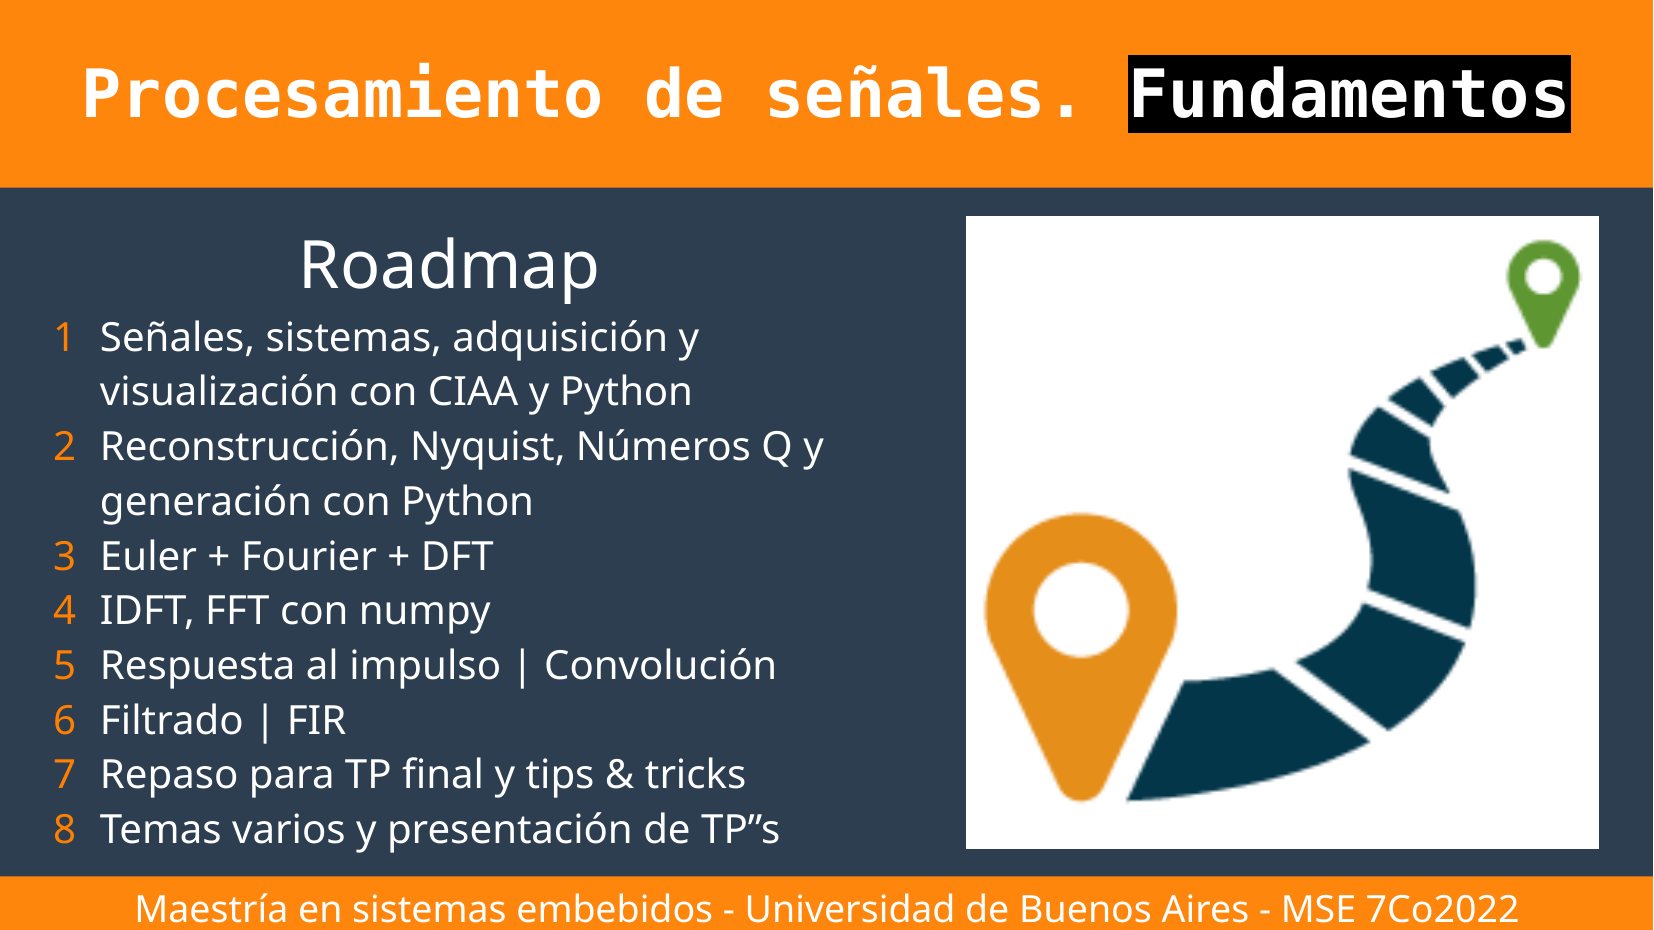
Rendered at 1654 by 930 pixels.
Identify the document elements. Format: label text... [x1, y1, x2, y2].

picture [966, 216, 1599, 849]
title Procesamiento de señales. Fundamentos [58, 16, 1594, 135]
text_box Roadmap [56, 207, 844, 307]
list Señales, sistemas, adquisición y visualización con CIAA y Python Reconstrucción, Nyquist, Números Q y generación con Python Euler + Fourier + DFT IDFT, FFT con numpy Respuesta al impulso | Convolución Filtrado | FIR Repaso para TP final y tips & tricks Temas varios y presentación de TP”s [37, 307, 901, 857]
